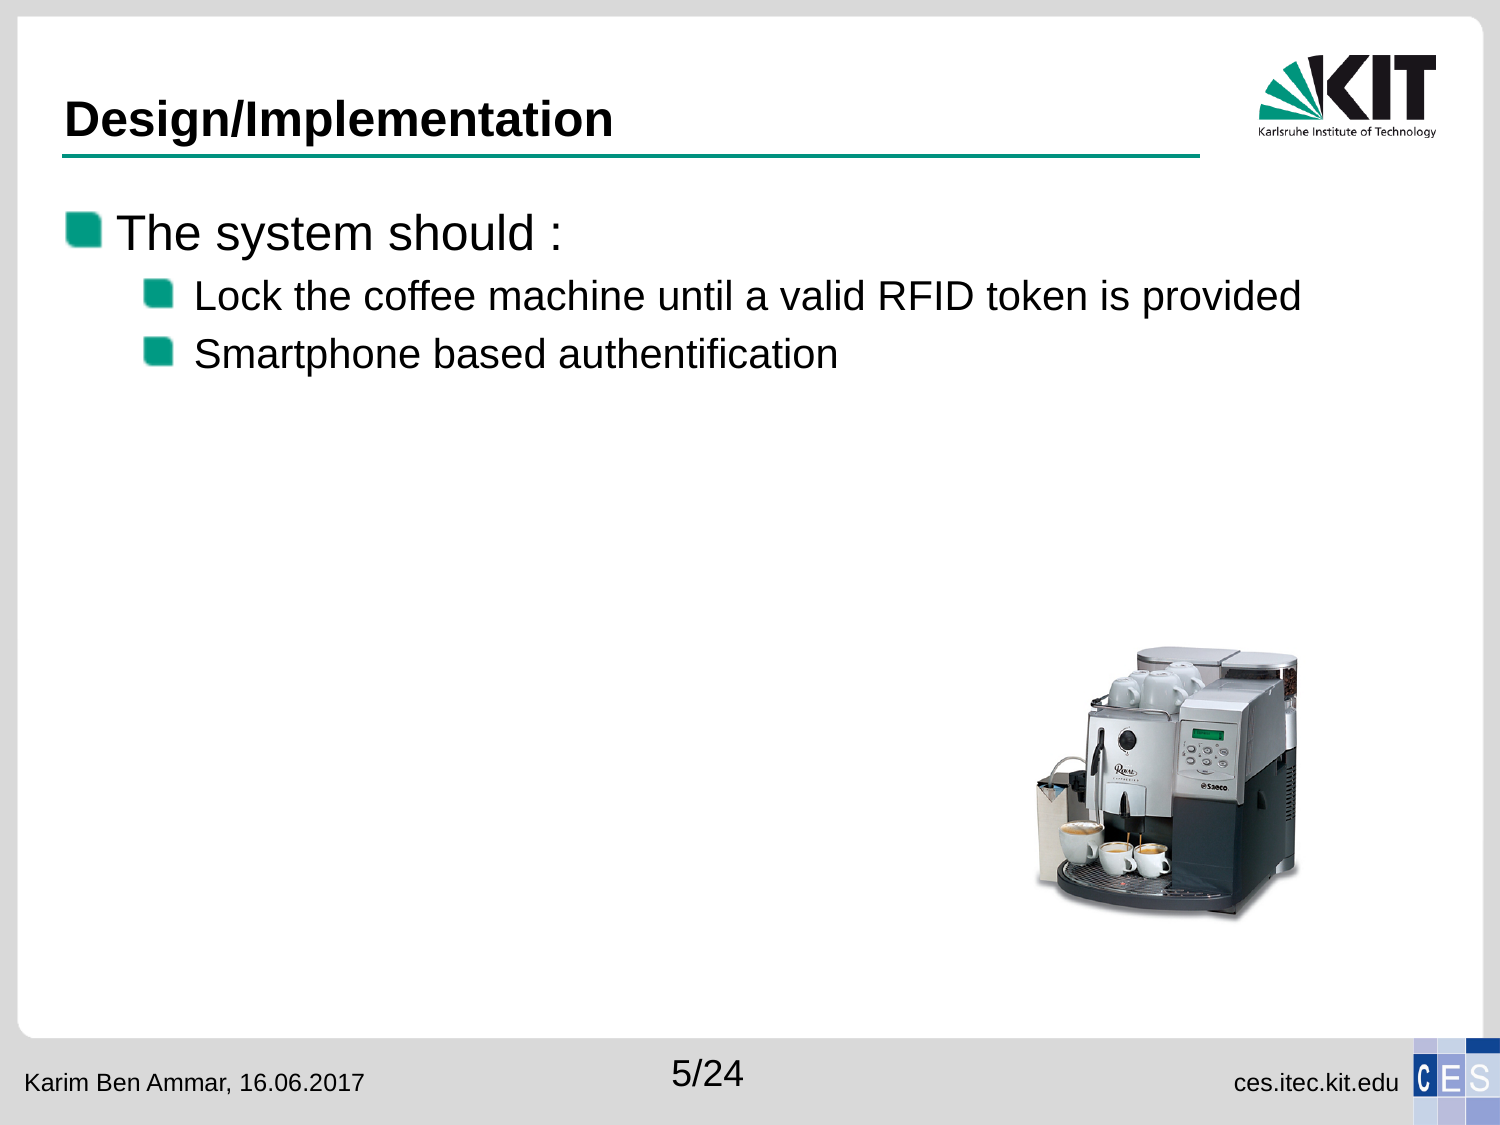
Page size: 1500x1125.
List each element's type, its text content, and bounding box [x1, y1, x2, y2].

list The system should : Lock the coffee machine until a valid RFID token is provided Smartphone based authentification [64, 200, 1436, 1004]
text_box 5/24 [656, 1045, 775, 1117]
picture [0, 0, 1500, 1125]
title Design/Implementation [64, 54, 1198, 147]
